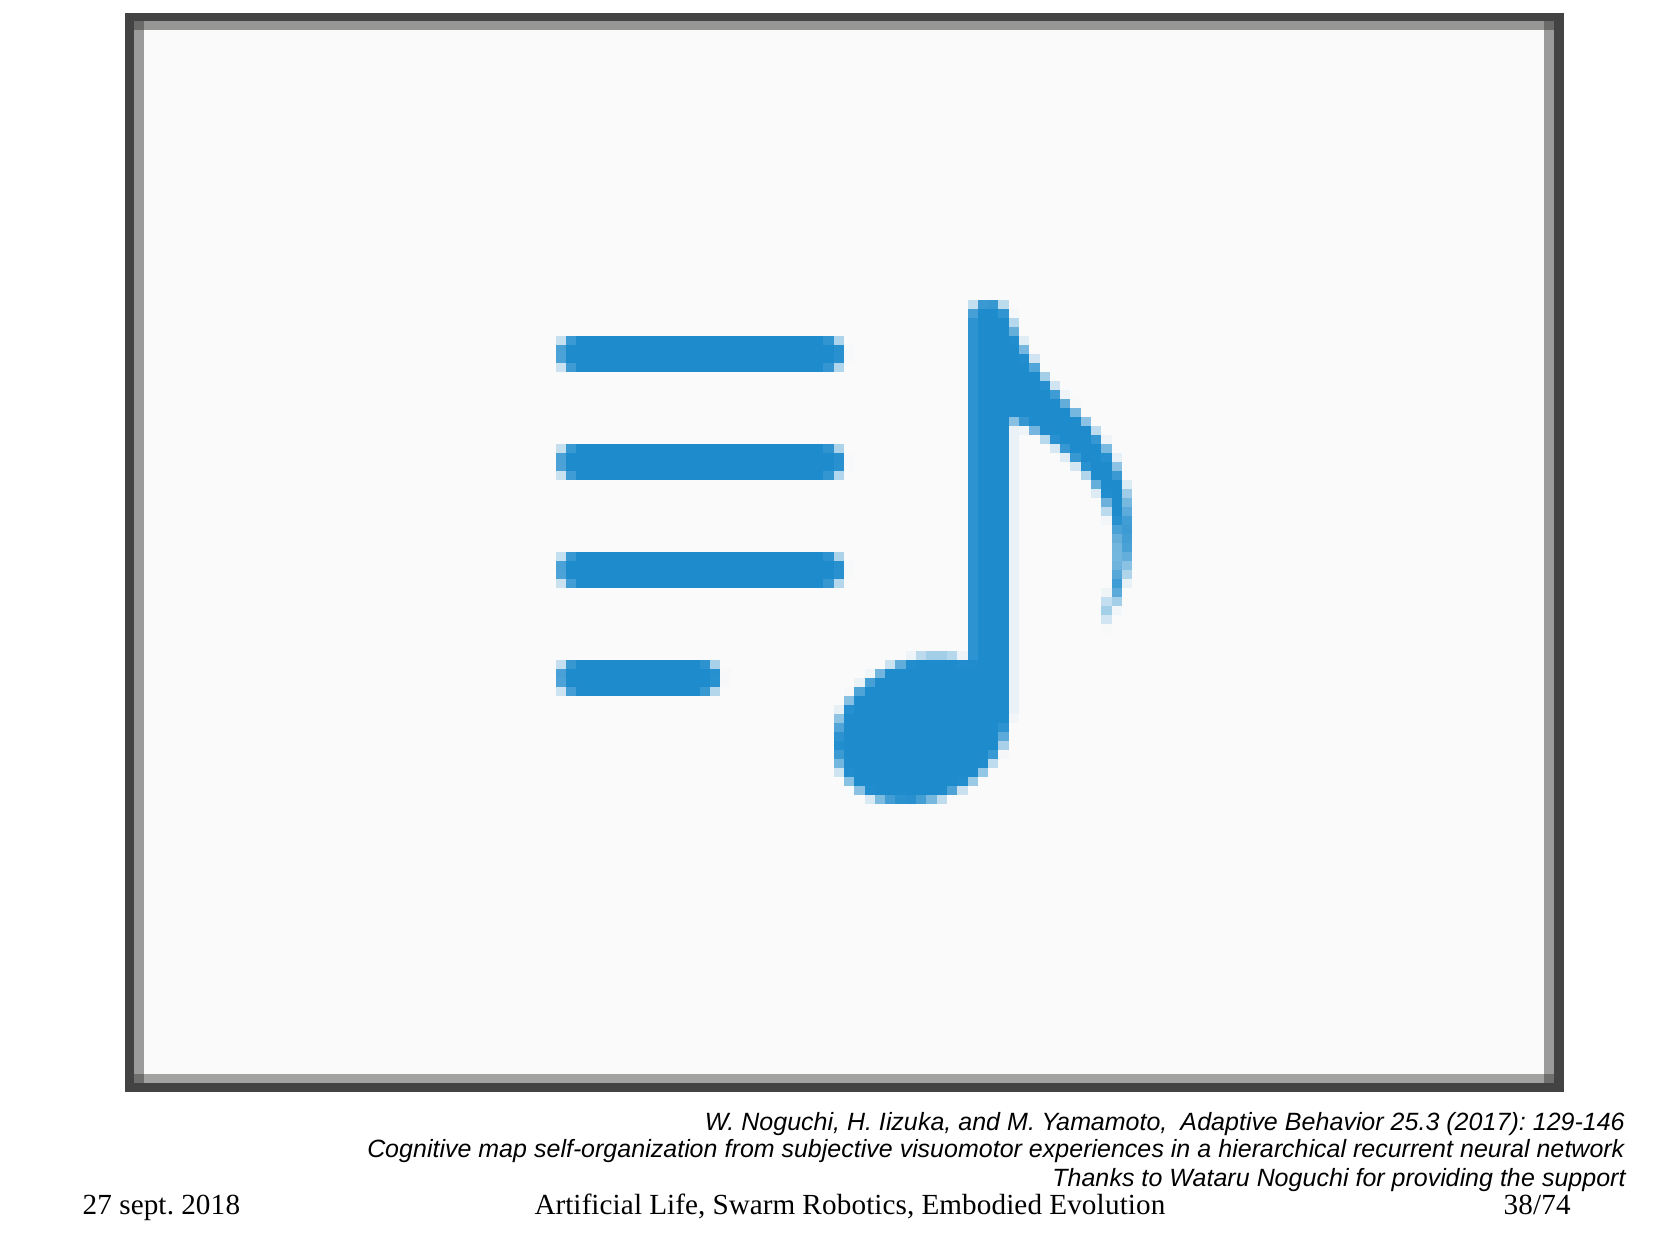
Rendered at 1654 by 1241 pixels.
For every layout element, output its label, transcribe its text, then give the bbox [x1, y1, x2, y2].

text_box W. Noguchi, H. Iizuka, and M. Yamamoto, Adaptive Behavior 25.3 (2017): 129-146 Cognitive map self-organization from subjective visuomotor experiences in a hierarchical recurrent neural network Thanks to Wataru Noguchi for providing the support [177, 1099, 1642, 1199]
text_box [124, 11, 1565, 1093]
